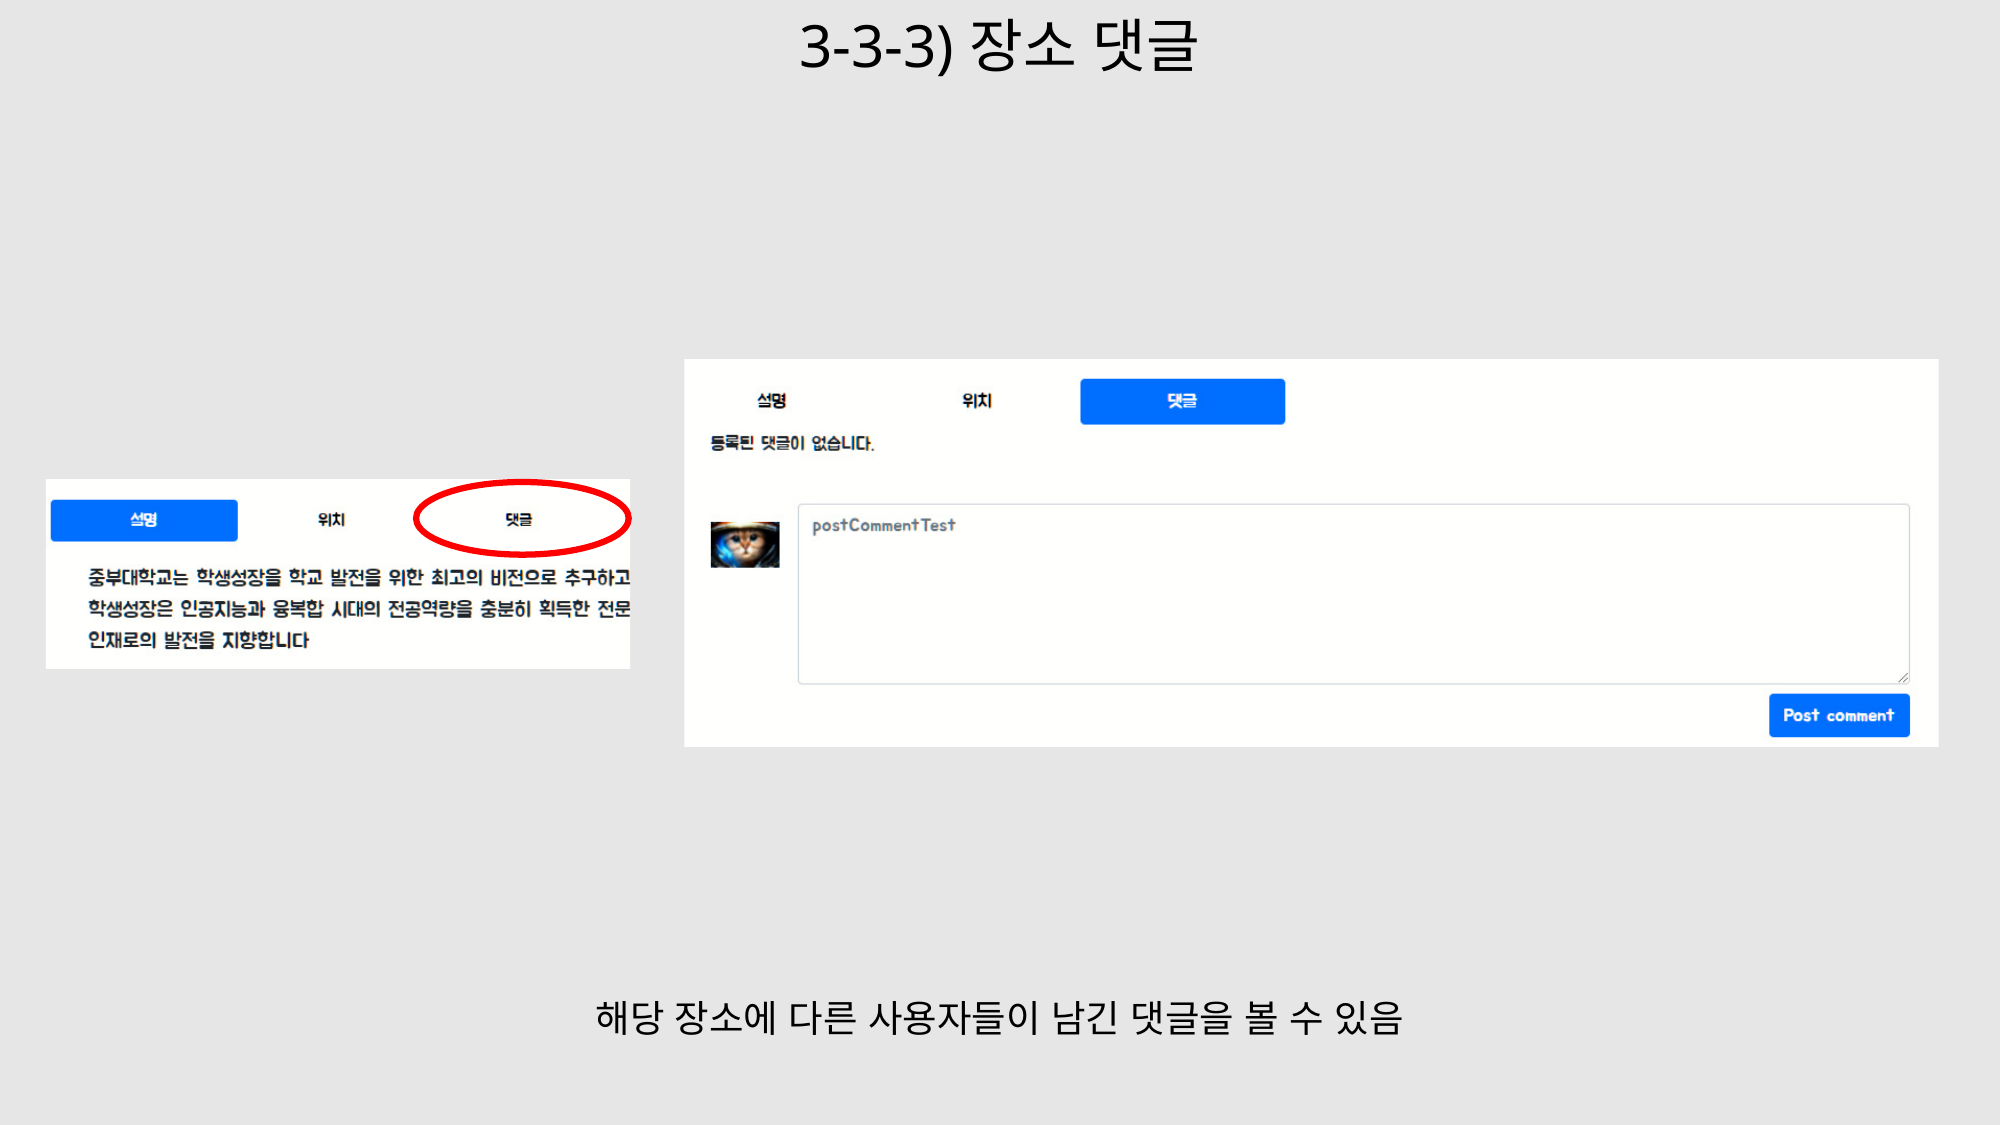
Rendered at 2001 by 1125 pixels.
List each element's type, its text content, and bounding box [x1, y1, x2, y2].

picture [45, 479, 631, 669]
text_box 해당 장소에 다른 사용자들이 남긴 댓글을 볼 수 있음 [580, 987, 1420, 1048]
picture [549, 479, 631, 510]
picture [684, 359, 1939, 747]
text_box 3-3-3) 장소 댓글 [564, 2, 1436, 87]
picture [420, 486, 625, 551]
